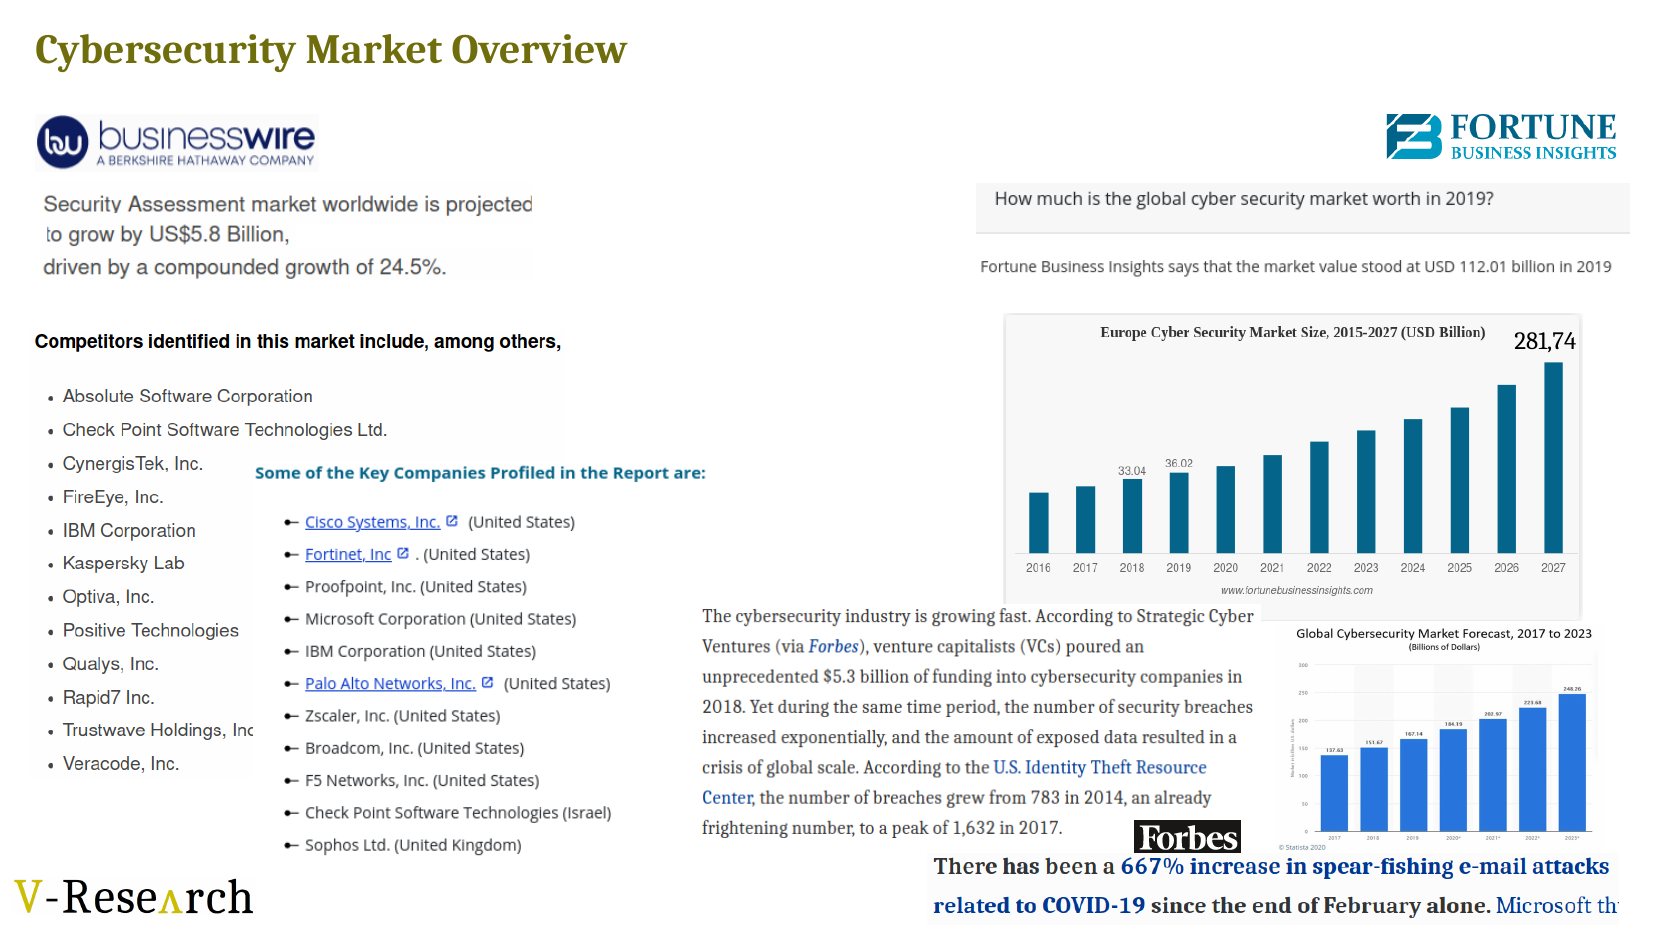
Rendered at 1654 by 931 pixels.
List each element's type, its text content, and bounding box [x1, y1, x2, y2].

picture [1383, 112, 1619, 163]
text_box 281,74 [1499, 319, 1604, 364]
text_box Cybersecurity Market Overview [20, 18, 1171, 91]
picture [35, 114, 319, 172]
picture [11, 876, 256, 916]
picture [29, 313, 1619, 925]
picture [39, 181, 532, 284]
picture [976, 183, 1630, 281]
picture [1275, 625, 1604, 851]
